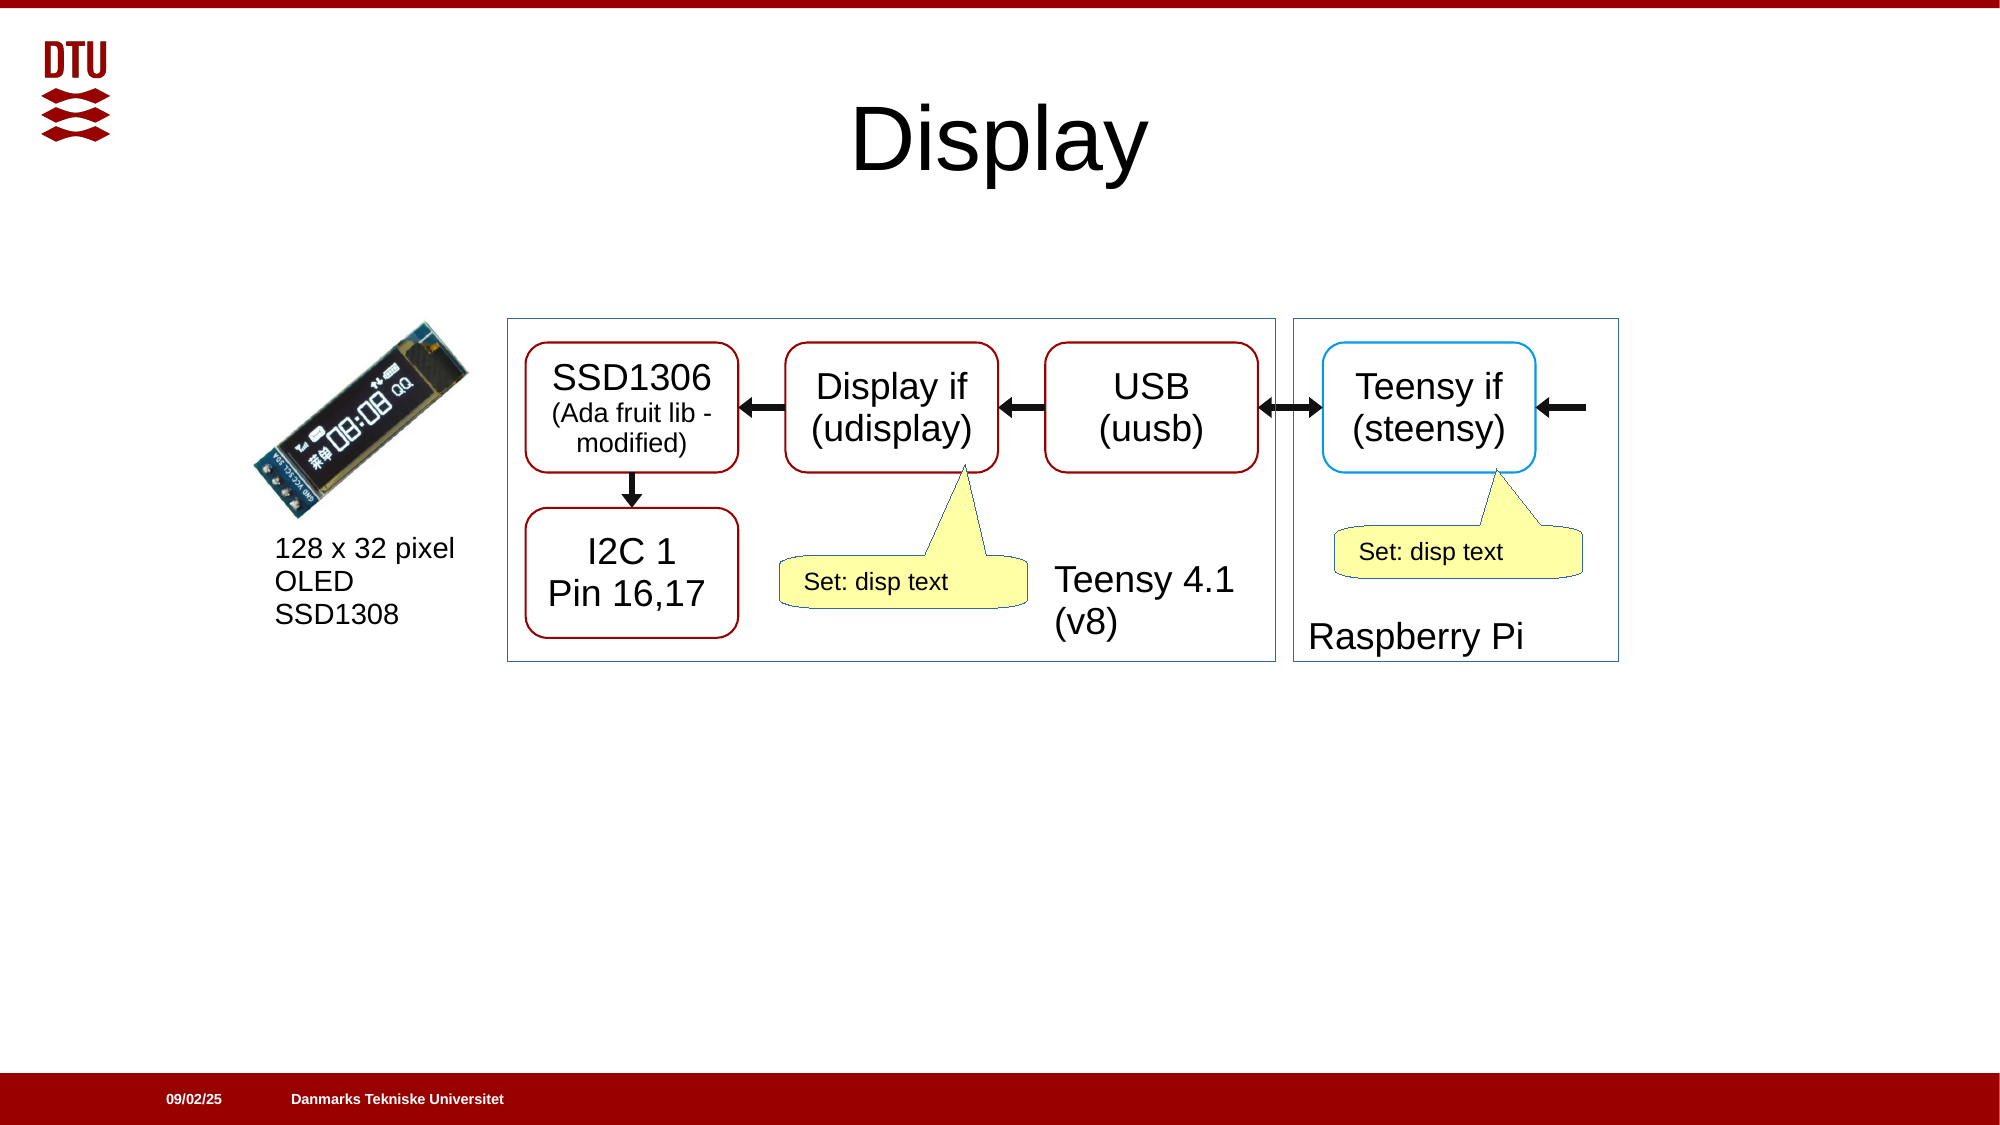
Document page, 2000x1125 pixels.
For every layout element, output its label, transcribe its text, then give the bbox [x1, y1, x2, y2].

text_box Raspberry Pi [1293, 608, 1540, 666]
text_box Teensy 4.1 (v8) [1039, 550, 1261, 650]
text_box Set: disp text [1334, 468, 1583, 579]
text_box Display if (udisplay) [785, 342, 999, 473]
text_box SSD1306 (Ada fruit lib - modified) [525, 342, 739, 473]
picture [236, 315, 474, 525]
text_box I2C 1 Pin 16,17 [525, 507, 739, 638]
title Display [99, 44, 1900, 233]
text_box Teensy if (steensy) [1322, 342, 1536, 473]
text_box Set: disp text [779, 464, 1028, 609]
text_box USB (uusb) [1045, 342, 1258, 473]
text_box 128 x 32 pixel OLED SSD1308 [259, 525, 471, 638]
